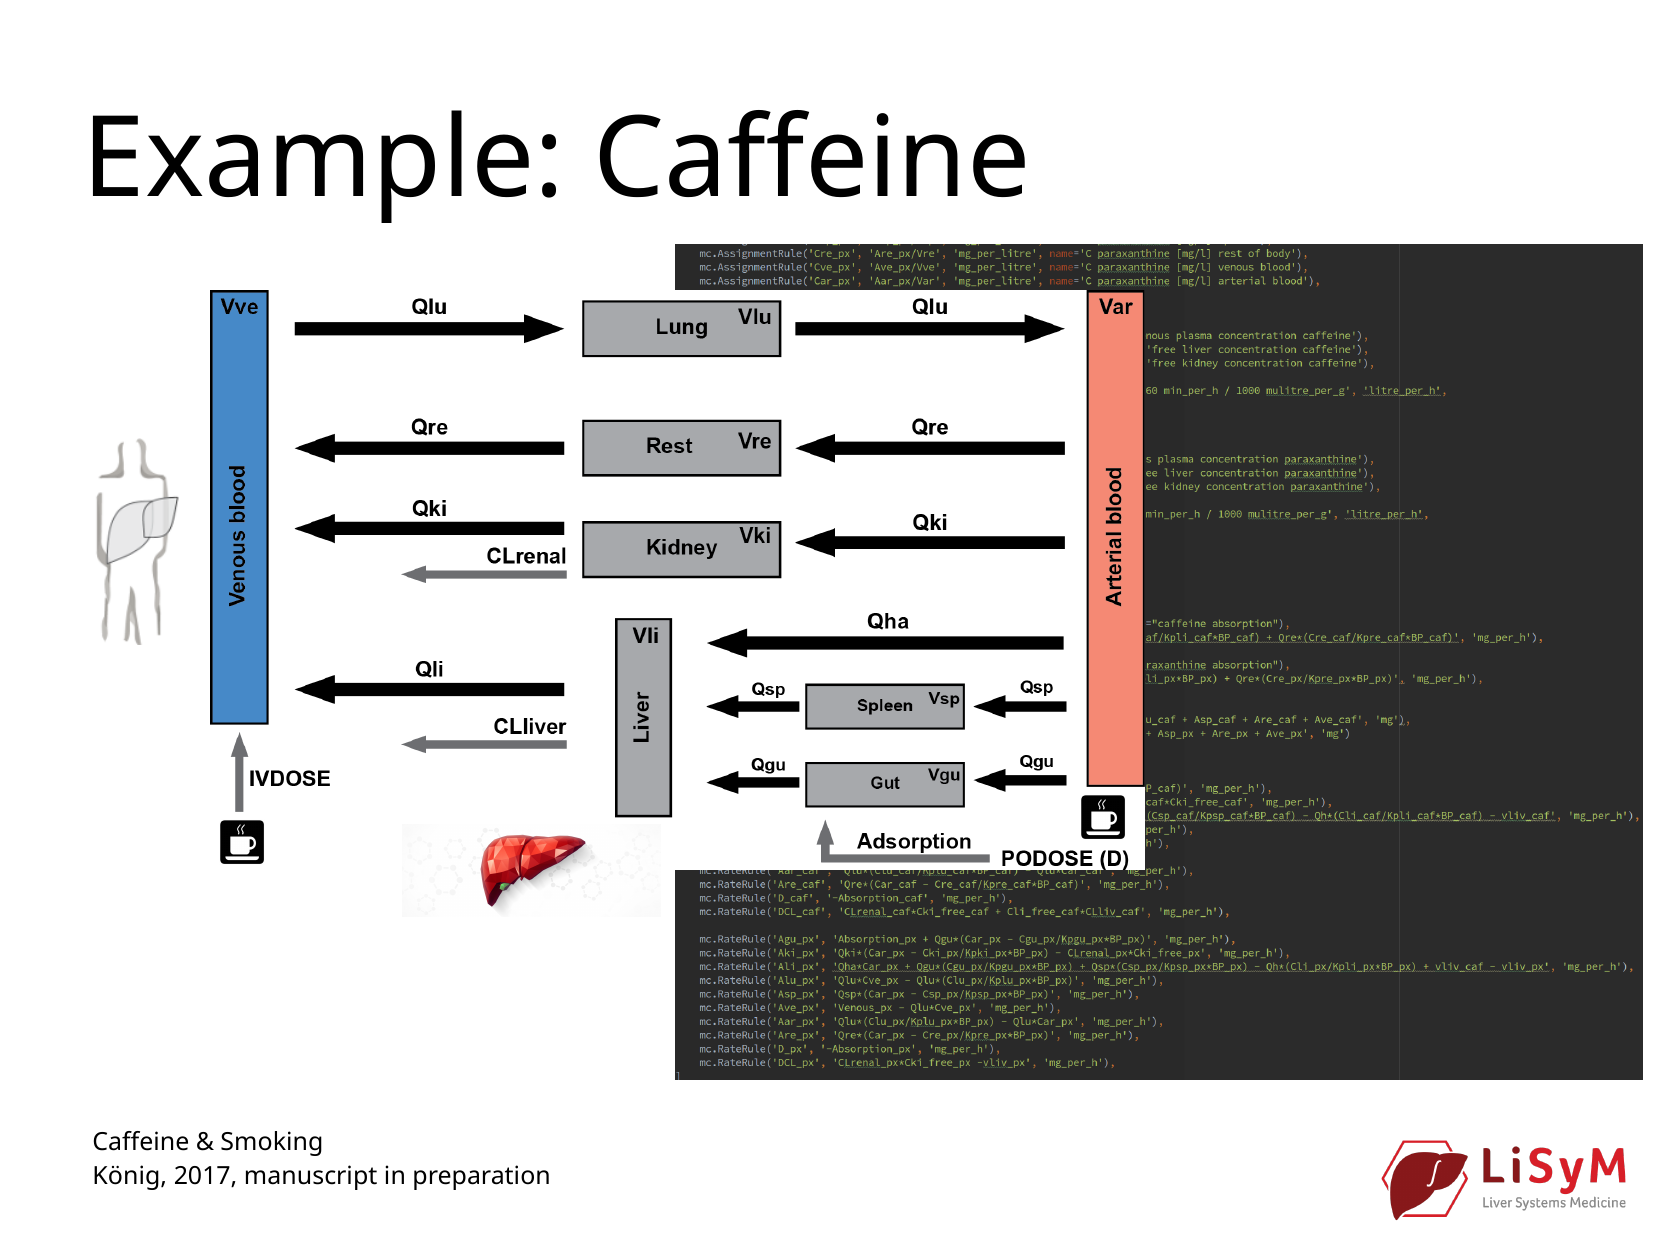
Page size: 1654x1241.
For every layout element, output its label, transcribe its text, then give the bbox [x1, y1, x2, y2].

title Example: Caffeine [82, 49, 1571, 257]
picture [210, 244, 1643, 1081]
picture [1380, 1139, 1627, 1222]
picture [90, 431, 181, 646]
text_box Caffeine & Smoking König, 2017, manuscript in preparation [77, 1116, 751, 1216]
